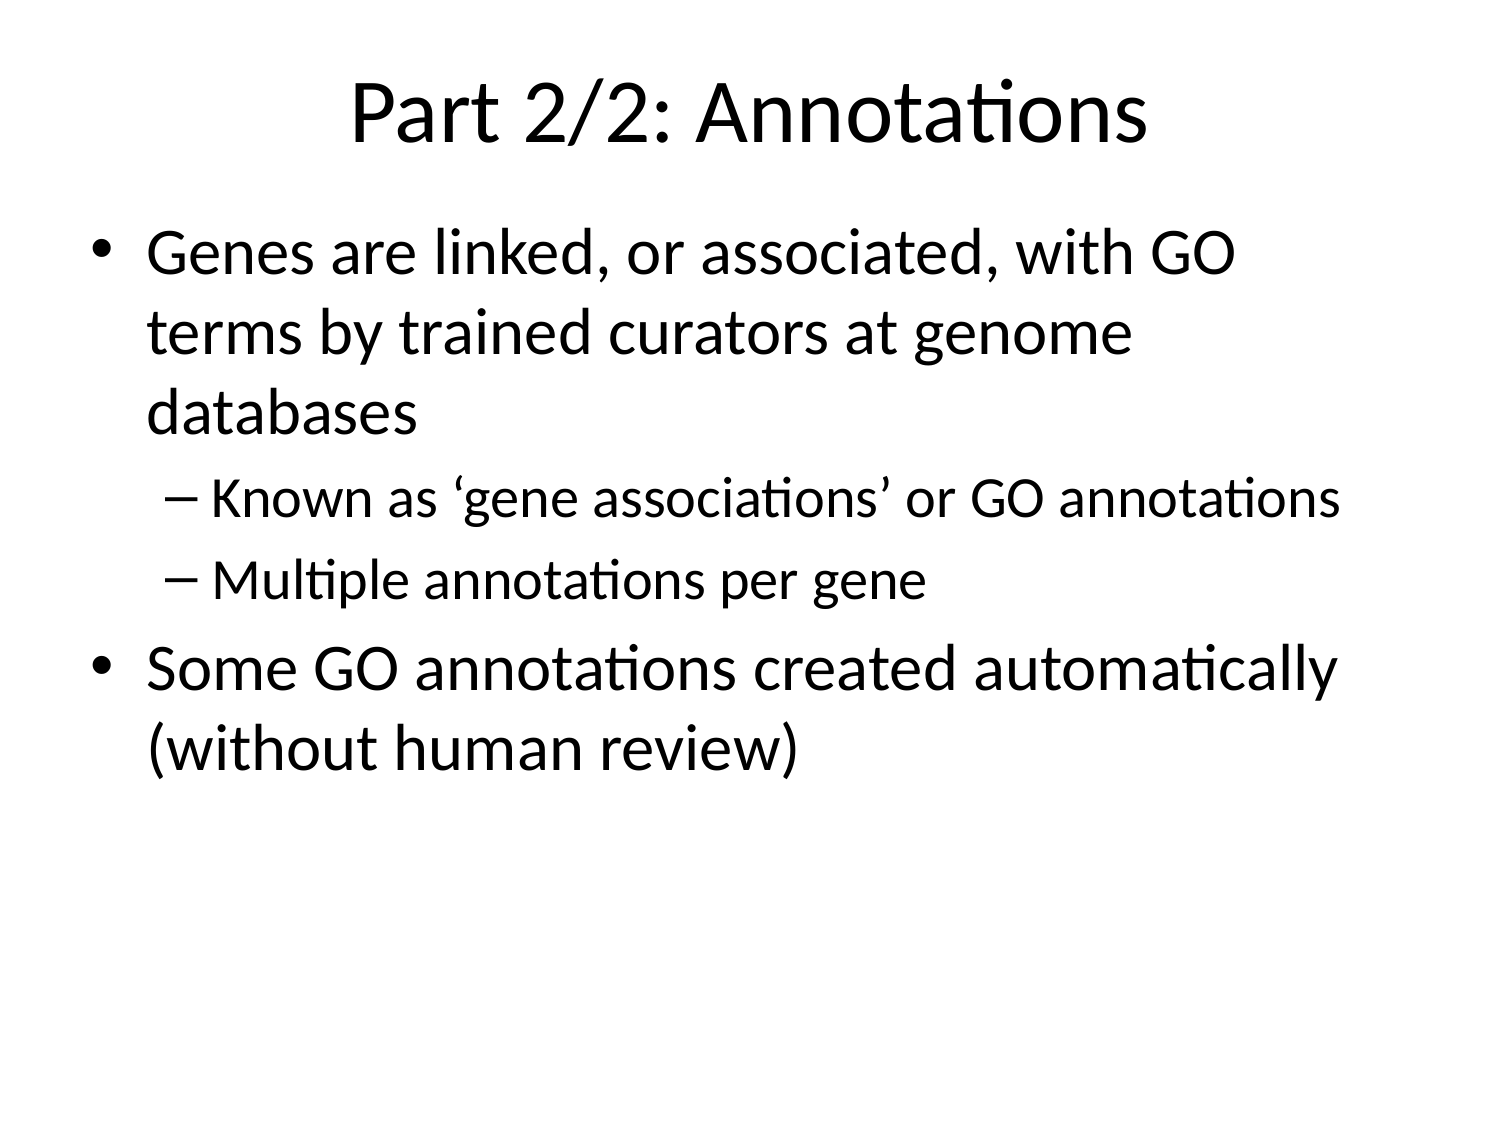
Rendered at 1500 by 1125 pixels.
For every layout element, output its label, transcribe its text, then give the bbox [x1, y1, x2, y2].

title Part 2/2: Annotations [31, 37, 1469, 175]
list Genes are linked, or associated, with GO terms by trained curators at genome databases Known as ‘gene associations’ or GO annotations Multiple annotations per gene Some GO annotations created automatically (without human review) [75, 200, 1425, 1005]
